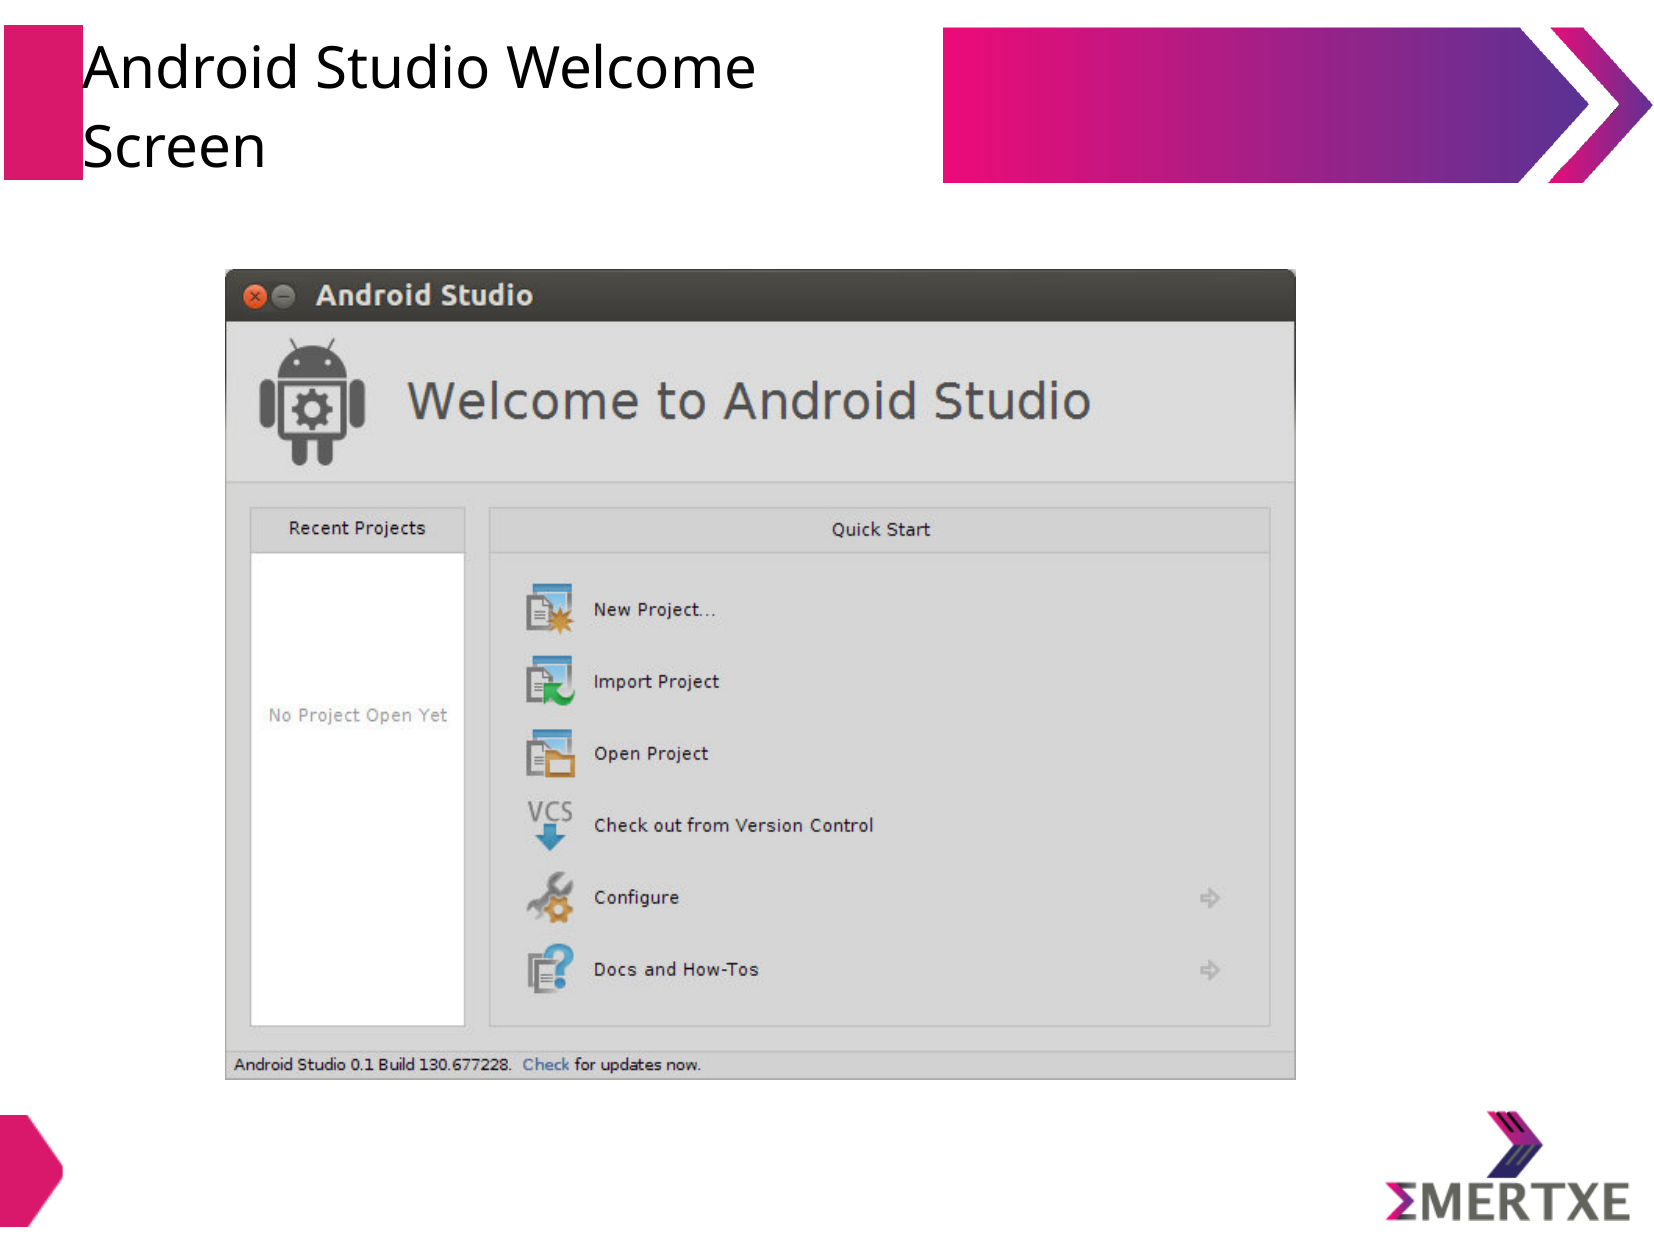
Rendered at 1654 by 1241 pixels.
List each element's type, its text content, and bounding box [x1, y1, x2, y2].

picture [1385, 1107, 1631, 1221]
picture [1571, 27, 1653, 183]
picture [225, 269, 1296, 1081]
title Android Studio Welcome Screen [82, 2, 1571, 210]
